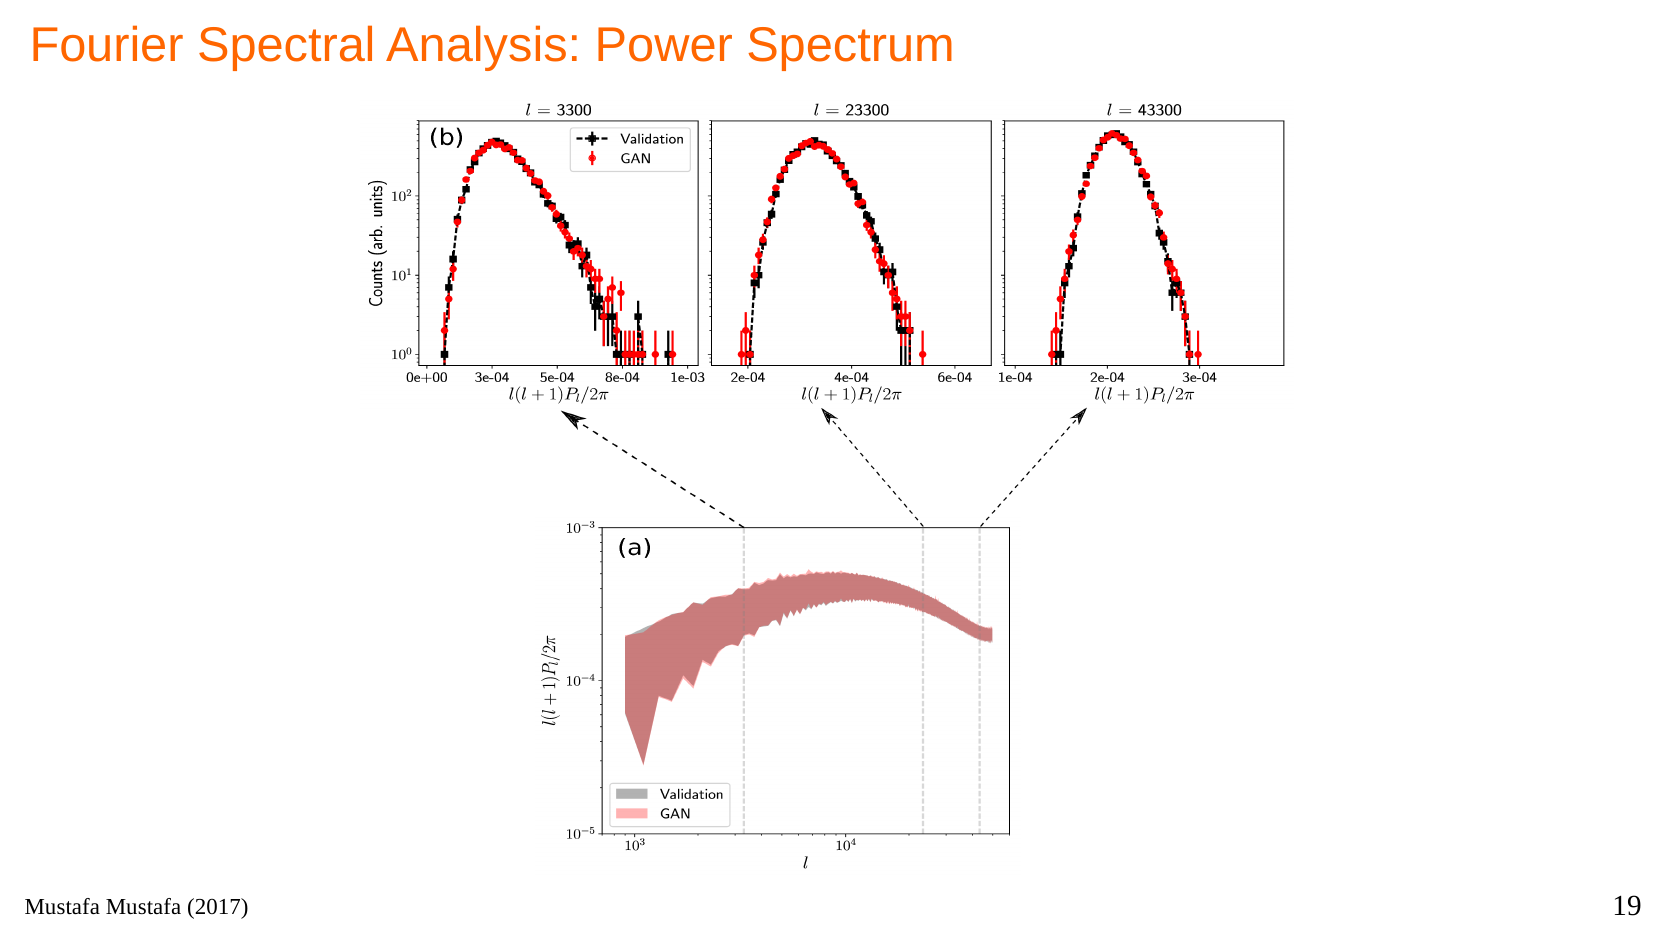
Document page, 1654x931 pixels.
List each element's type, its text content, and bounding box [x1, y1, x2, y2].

picture [360, 96, 1294, 875]
title Fourier Spectral Analysis: Power Spectrum [29, 15, 1621, 74]
